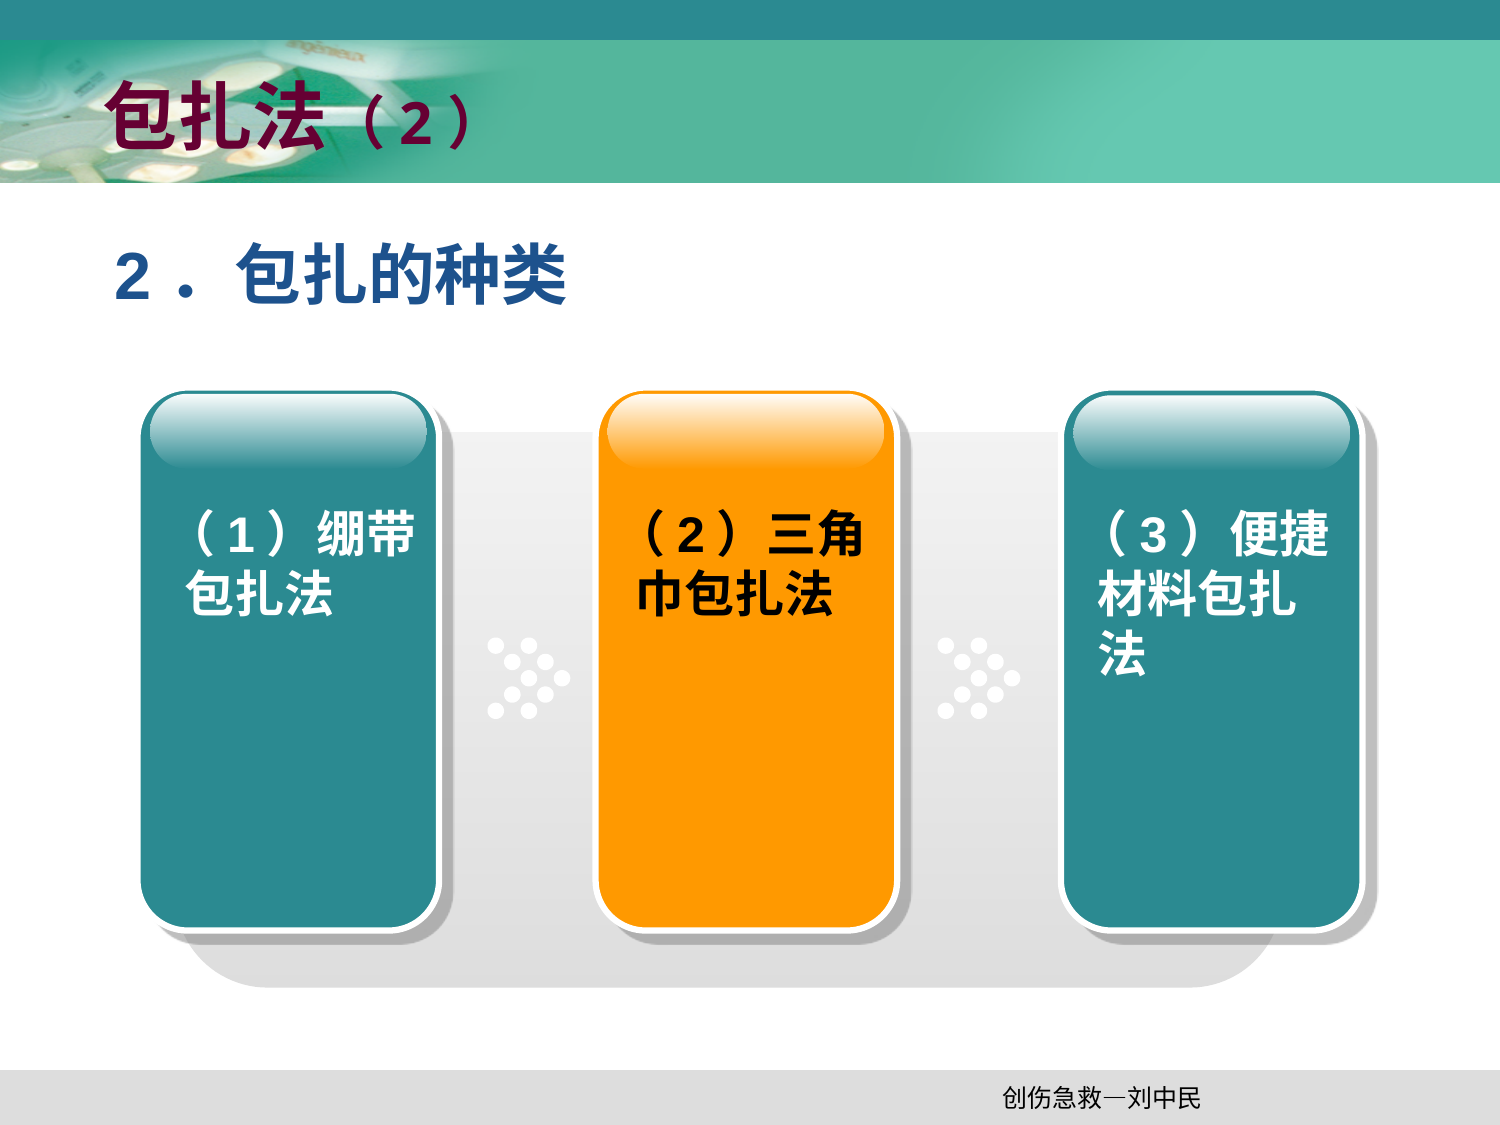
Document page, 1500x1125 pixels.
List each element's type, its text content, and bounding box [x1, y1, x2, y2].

text_box （3）便捷材料包扎法 [1062, 495, 1351, 691]
text_box 创伤急救—刘中民 [987, 1074, 1463, 1125]
text_box 2．包扎的种类 [99, 224, 925, 321]
text_box （1）绷带包扎法 [150, 495, 438, 631]
text_box [137, 387, 1363, 988]
title 包扎法（2） [87, 62, 1401, 155]
text_box （2）三角巾包扎法 [600, 495, 888, 631]
